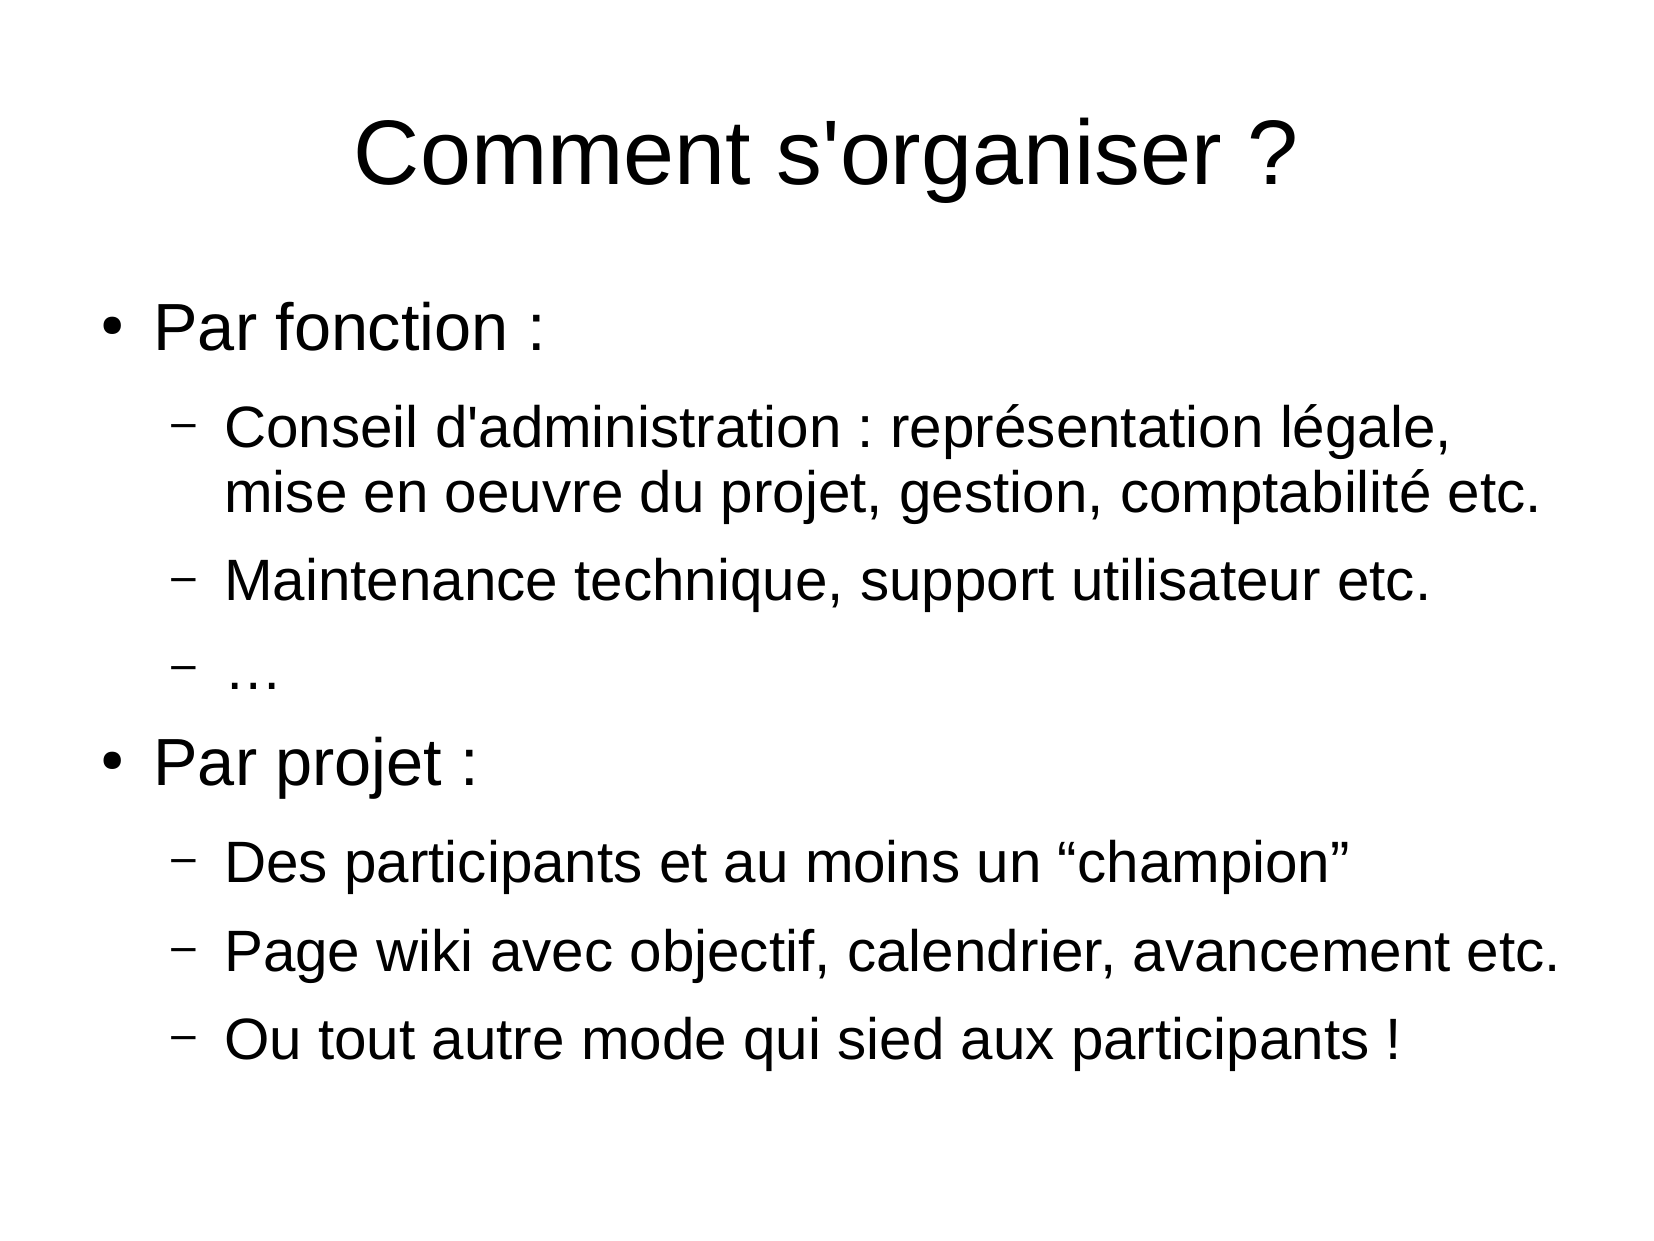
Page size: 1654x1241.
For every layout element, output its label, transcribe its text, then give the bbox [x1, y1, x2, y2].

list Par fonction : Conseil d'administration : représentation légale, mise en oeuvre du projet, gestion, comptabilité etc. Maintenance technique, support utilisateur etc. … Par projet : Des participants et au moins un “champion” Page wiki avec objectif, calendrier, avancement etc. Ou tout autre mode qui sied aux participants ! [82, 290, 1571, 1158]
title Comment s'organiser ? [82, 49, 1571, 257]
